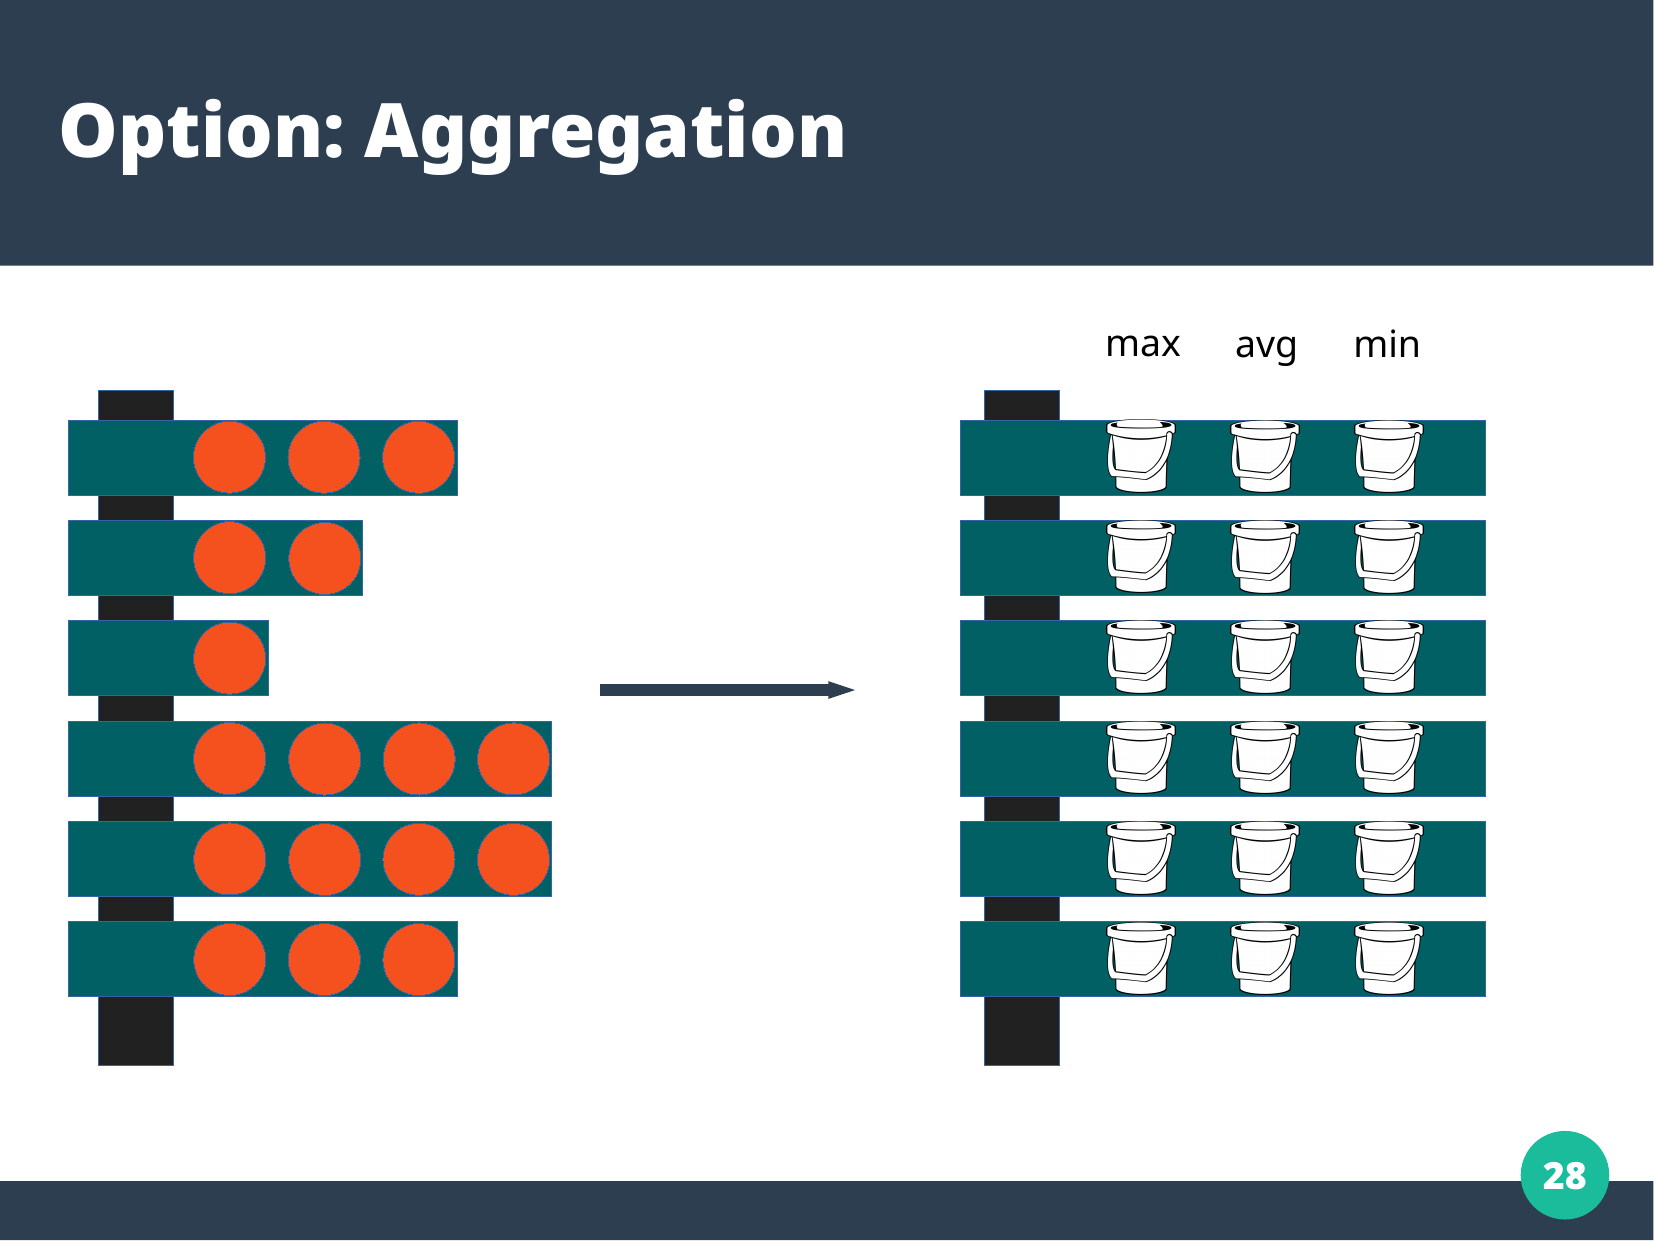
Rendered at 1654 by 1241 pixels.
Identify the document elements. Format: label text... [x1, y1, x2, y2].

picture [1106, 721, 1176, 794]
title Option: Aggregation [59, 49, 1595, 207]
picture [1230, 721, 1300, 794]
picture [1354, 721, 1424, 795]
picture [1230, 821, 1300, 895]
picture [1354, 520, 1424, 594]
picture [1230, 620, 1300, 694]
picture [1354, 922, 1424, 995]
picture [1354, 821, 1424, 895]
picture [1354, 620, 1424, 694]
text_box [960, 390, 1486, 1066]
picture [1106, 922, 1176, 995]
text_box min [1338, 310, 1429, 373]
text_box [68, 390, 552, 1066]
picture [1230, 420, 1300, 493]
text_box max [1090, 309, 1187, 372]
picture [1106, 620, 1176, 694]
text_box avg [1220, 310, 1306, 373]
picture [1106, 419, 1176, 493]
picture [1230, 922, 1300, 995]
picture [1106, 520, 1176, 594]
picture [1230, 520, 1300, 594]
picture [1106, 821, 1176, 895]
picture [1354, 420, 1424, 493]
